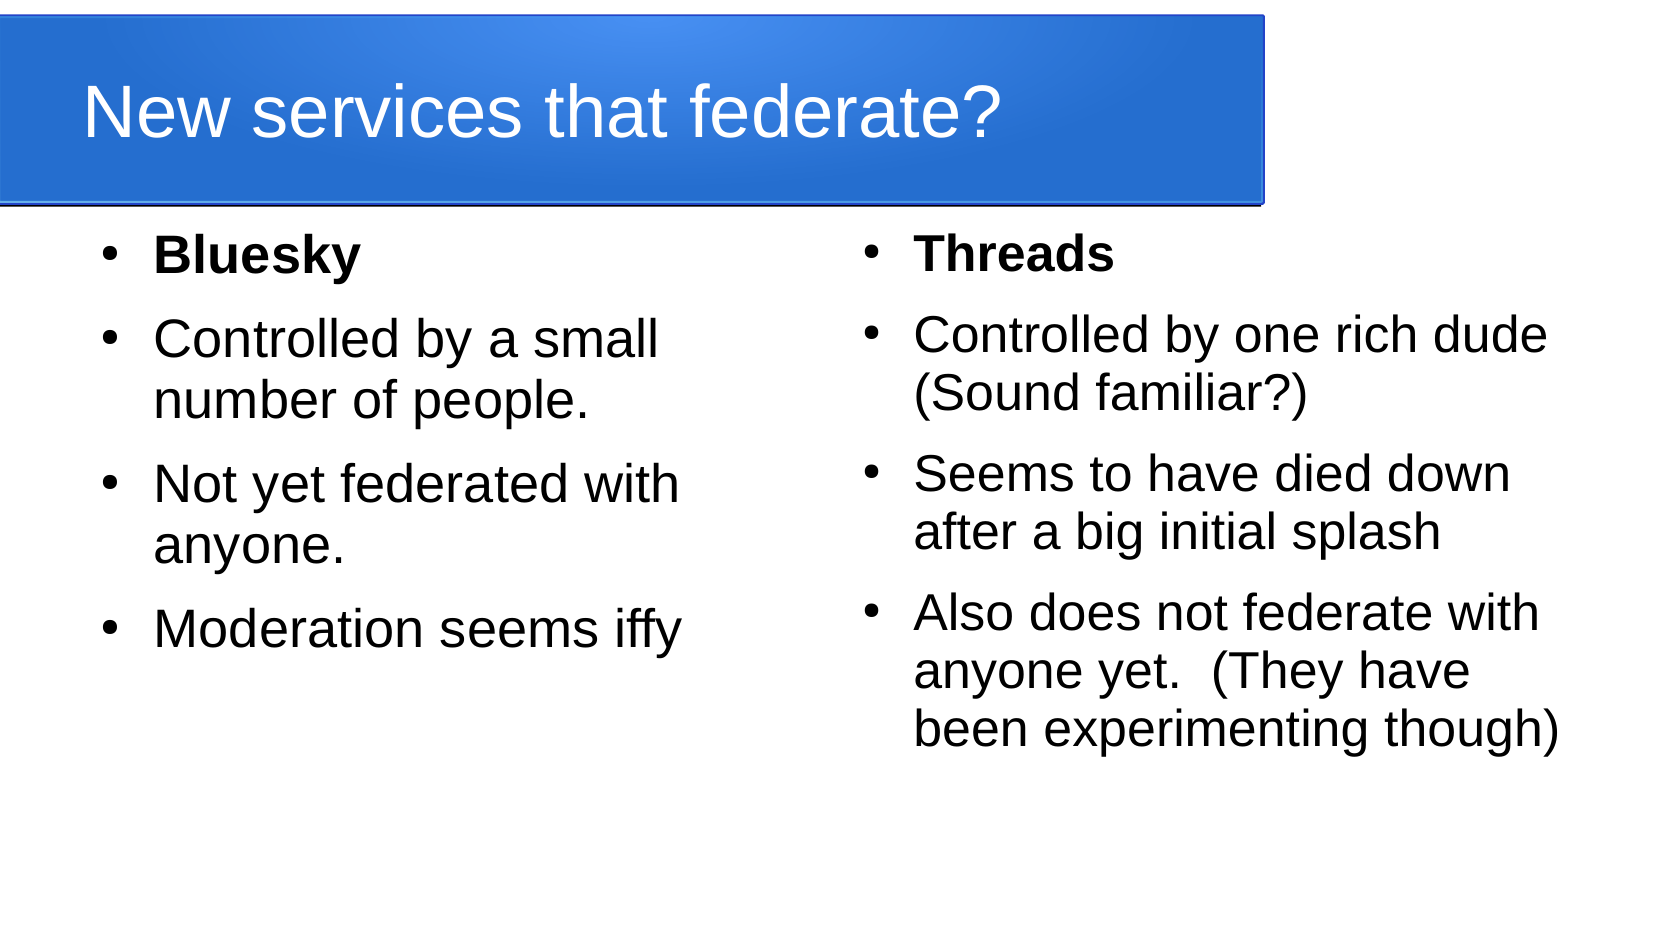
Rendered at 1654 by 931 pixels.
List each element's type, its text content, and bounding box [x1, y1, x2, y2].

title New services that federate? [82, 35, 1235, 189]
list Bluesky Controlled by a small number of people. Not yet federated with anyone. Moderation seems iffy [82, 224, 809, 764]
list Threads Controlled by one rich dude (Sound familiar?) Seems to have died down after a big initial splash Also does not federate with anyone yet. (They have been experimenting though) [845, 224, 1572, 764]
